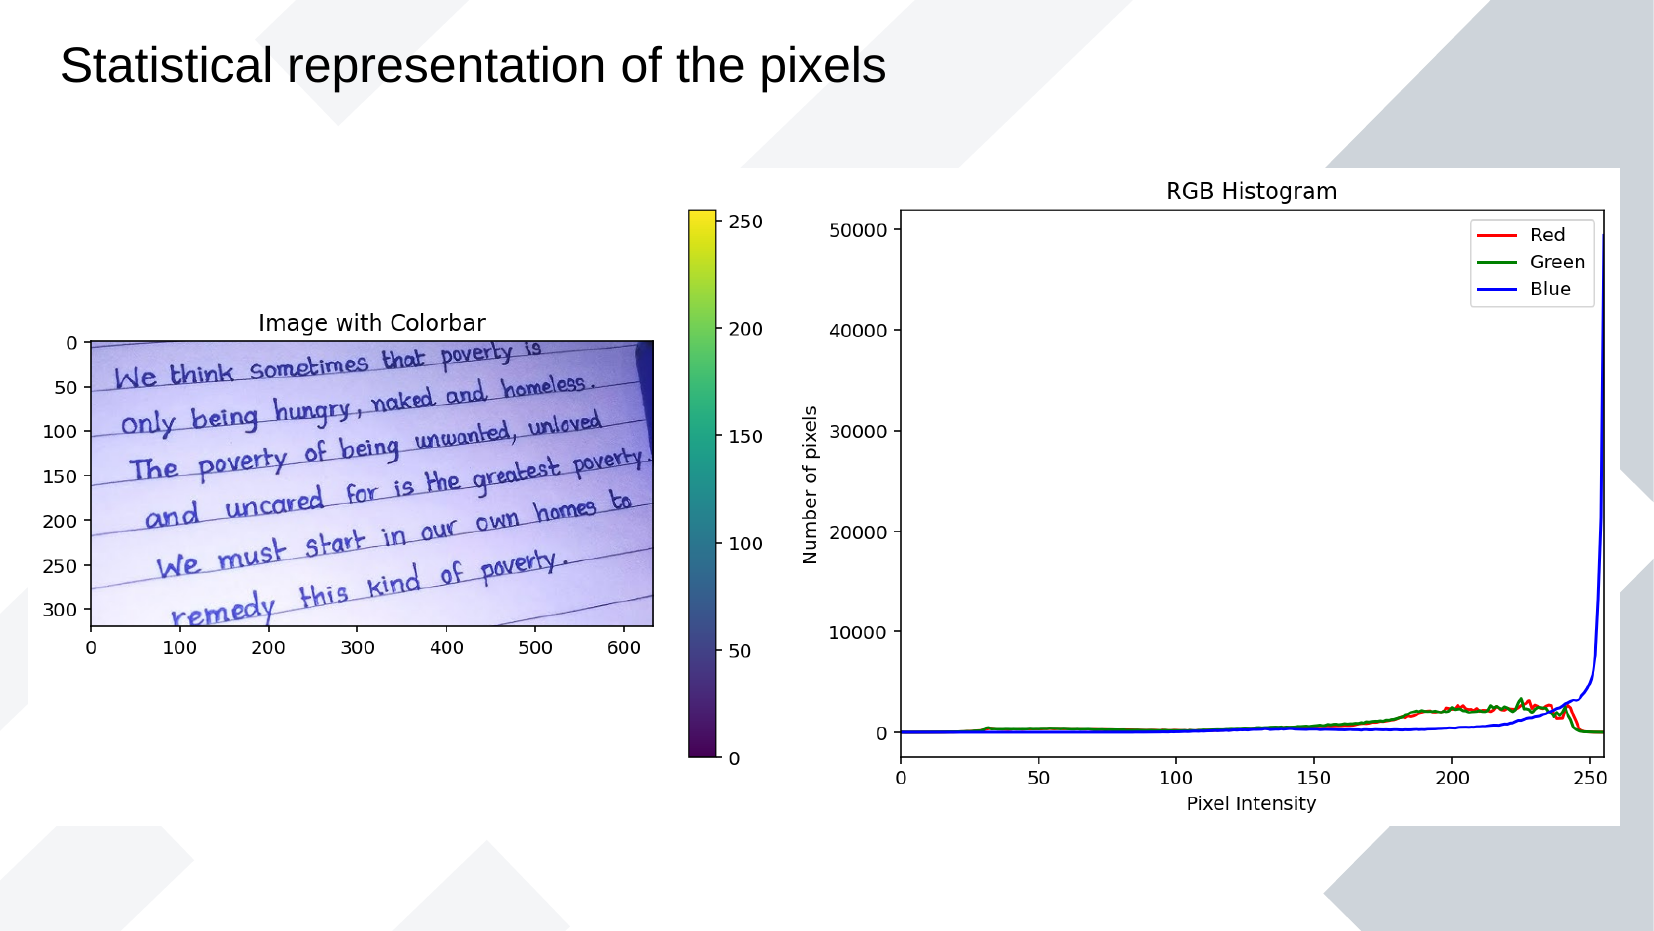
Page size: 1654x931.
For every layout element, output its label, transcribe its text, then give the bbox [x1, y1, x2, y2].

text_box Statistical representation of the pixels [45, 30, 1590, 157]
picture [28, 168, 1620, 826]
